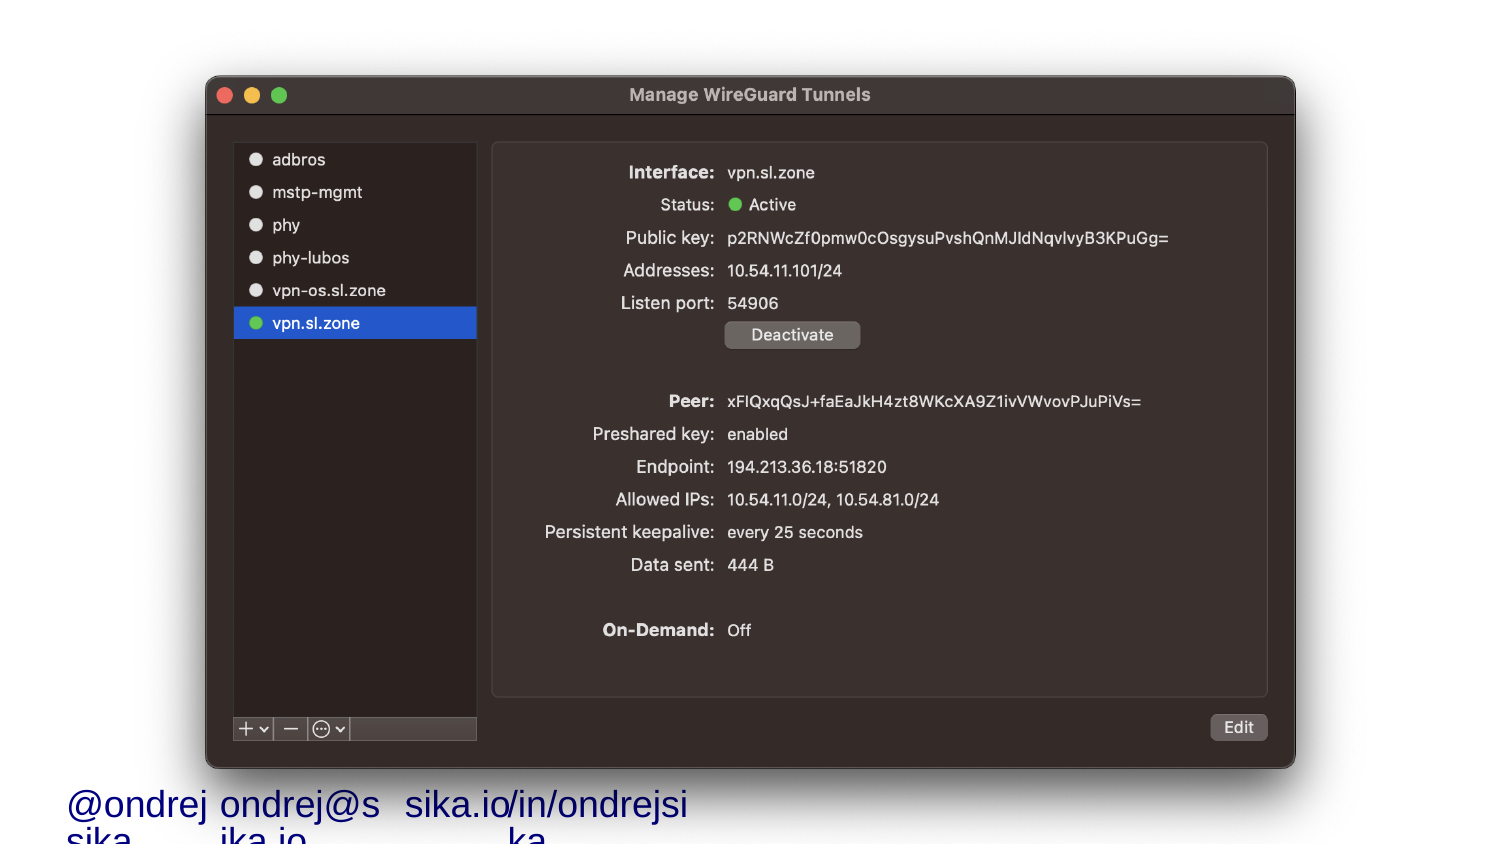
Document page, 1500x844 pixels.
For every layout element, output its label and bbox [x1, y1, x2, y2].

picture [129, 24, 1371, 844]
